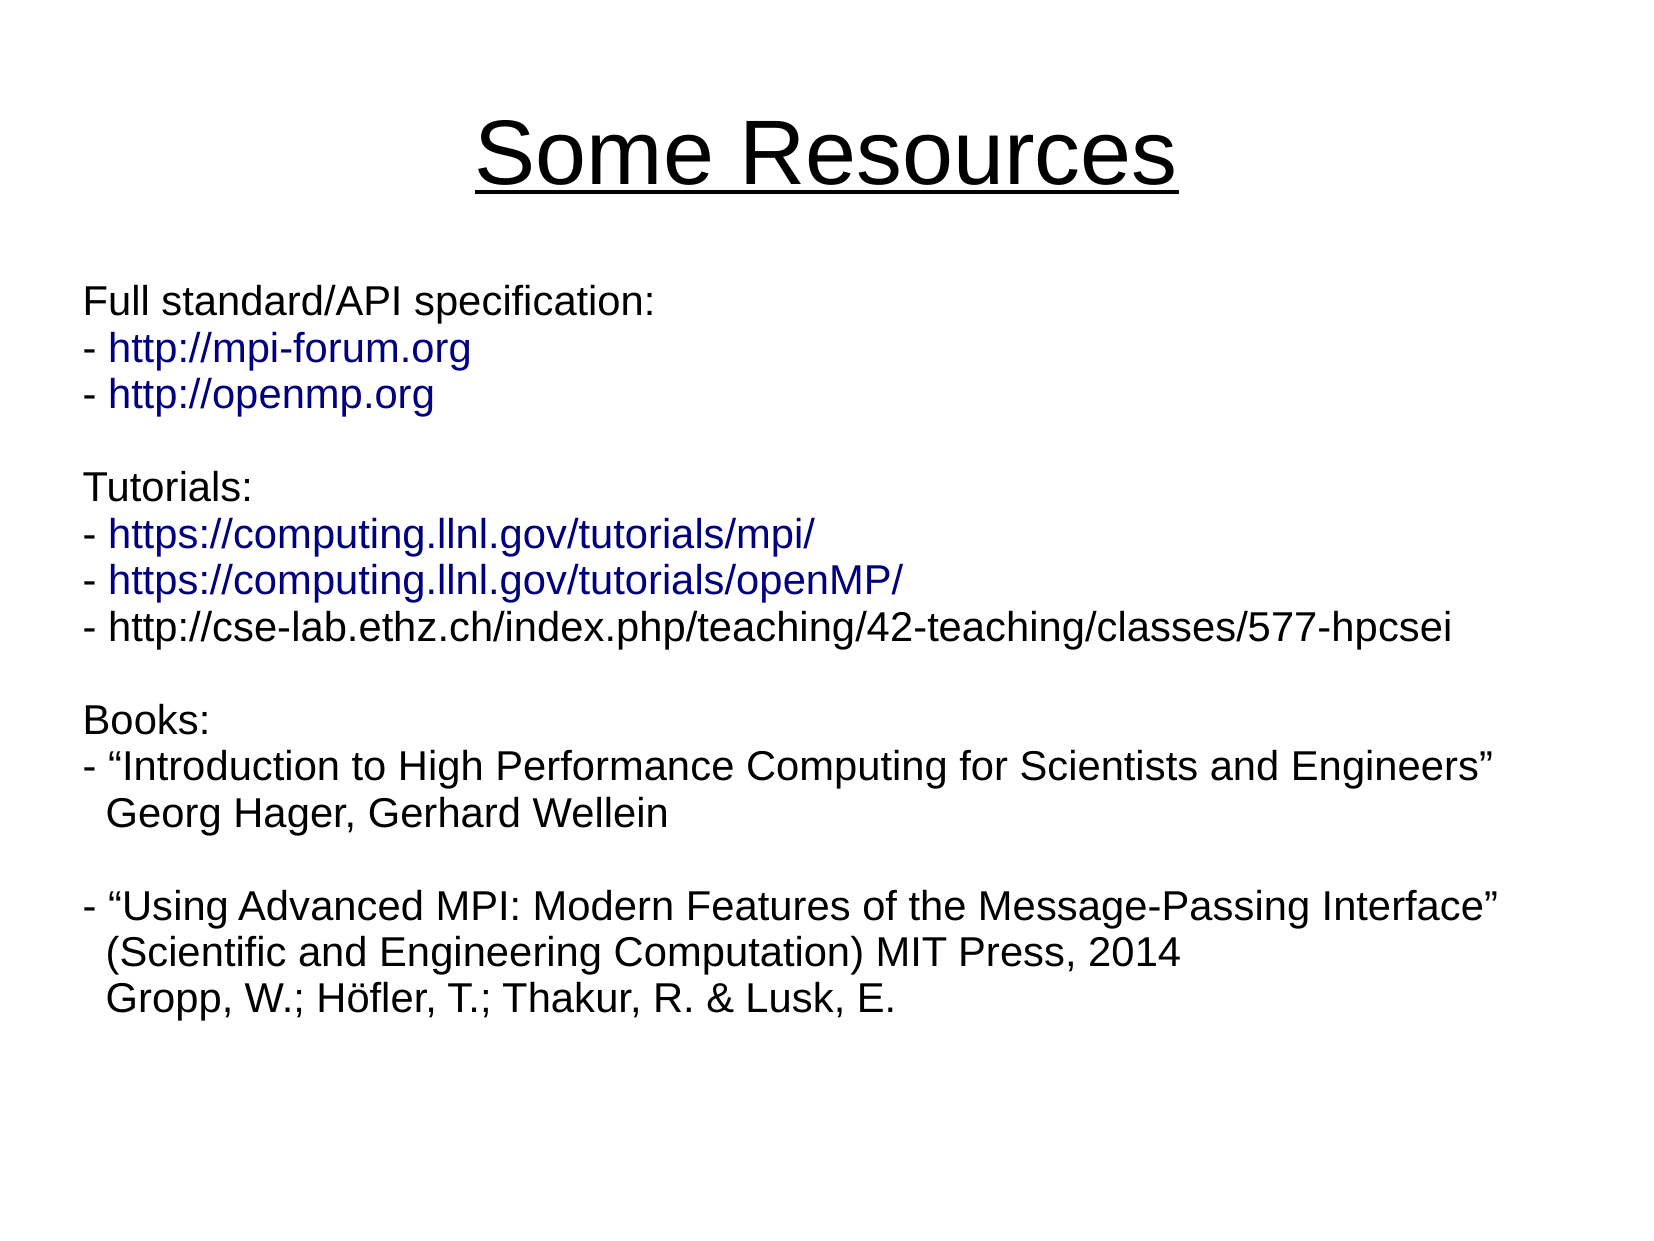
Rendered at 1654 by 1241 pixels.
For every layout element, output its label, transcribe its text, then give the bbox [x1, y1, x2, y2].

subtitle Full standard/API specification: - http://mpi-forum.org - http://openmp.org Tutorials: - https://computing.llnl.gov/tutorials/mpi/ - https://computing.llnl.gov/tutorials/openMP/ - http://cse-lab.ethz.ch/index.php/teaching/42-teaching/classes/577-hpcsei Books: - “Introduction to High Performance Computing for Scientists and Engineers” Georg Hager, Gerhard Wellein - “Using Advanced MPI: Modern Features of the Message-Passing Interface” (Scientific and Engineering Computation) MIT Press, 2014 Gropp, W.; Höfler, T.; Thakur, R. & Lusk, E. [82, 273, 1538, 1026]
title Some Resources [82, 49, 1571, 257]
